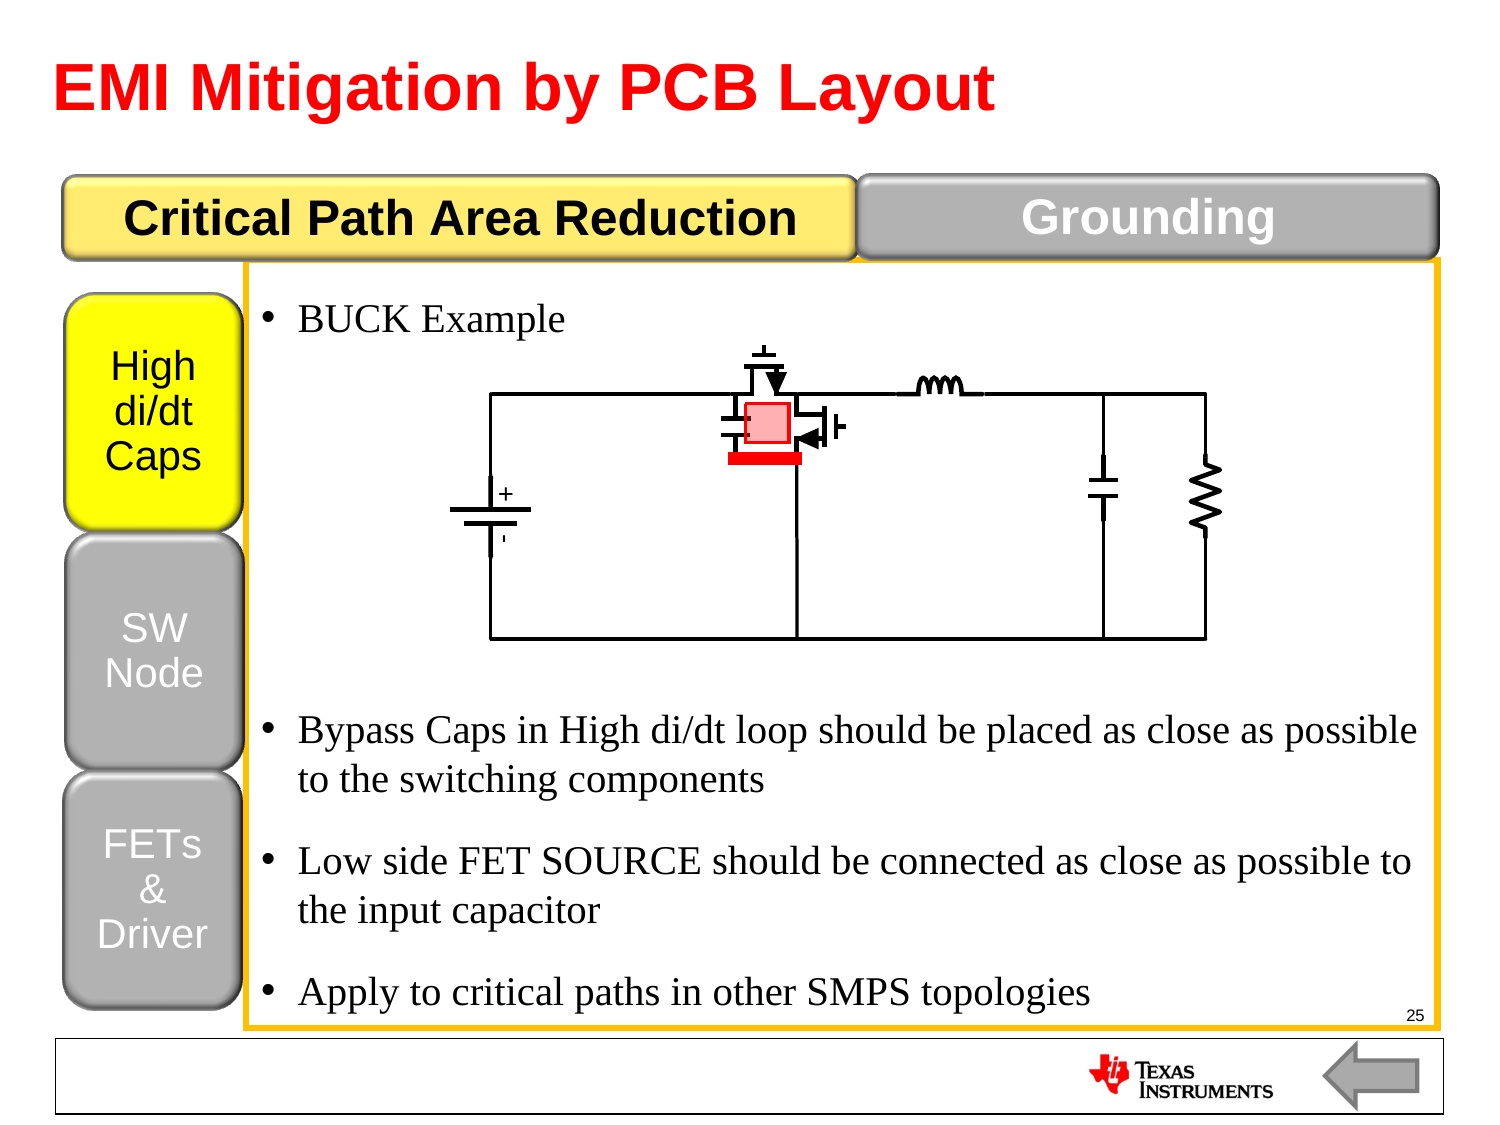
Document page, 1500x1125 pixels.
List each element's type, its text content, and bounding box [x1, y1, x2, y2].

text_box FETs & Driver [74, 780, 232, 1000]
text_box [745, 403, 790, 443]
picture [60, 290, 246, 1012]
text_box <numero> [1089, 997, 1440, 1031]
text_box High di/dt Caps [75, 302, 232, 522]
list BUCK Example Bypass Caps in High di/dt loop should be placed as close as possible to the switching components Low side FET SOURCE should be connected as close as possible to the input capacitor Apply to critical paths in other SMPS topologies [246, 264, 1438, 1029]
picture [1087, 1052, 1274, 1099]
picture [59, 171, 1442, 265]
text_box [1324, 1045, 1418, 1107]
text_box Grounding [862, 181, 1435, 255]
title EMI Mitigation by PCB Layout [37, 23, 1426, 158]
text_box SW Node [76, 542, 233, 761]
text_box Critical Path Area Reduction [67, 181, 853, 257]
